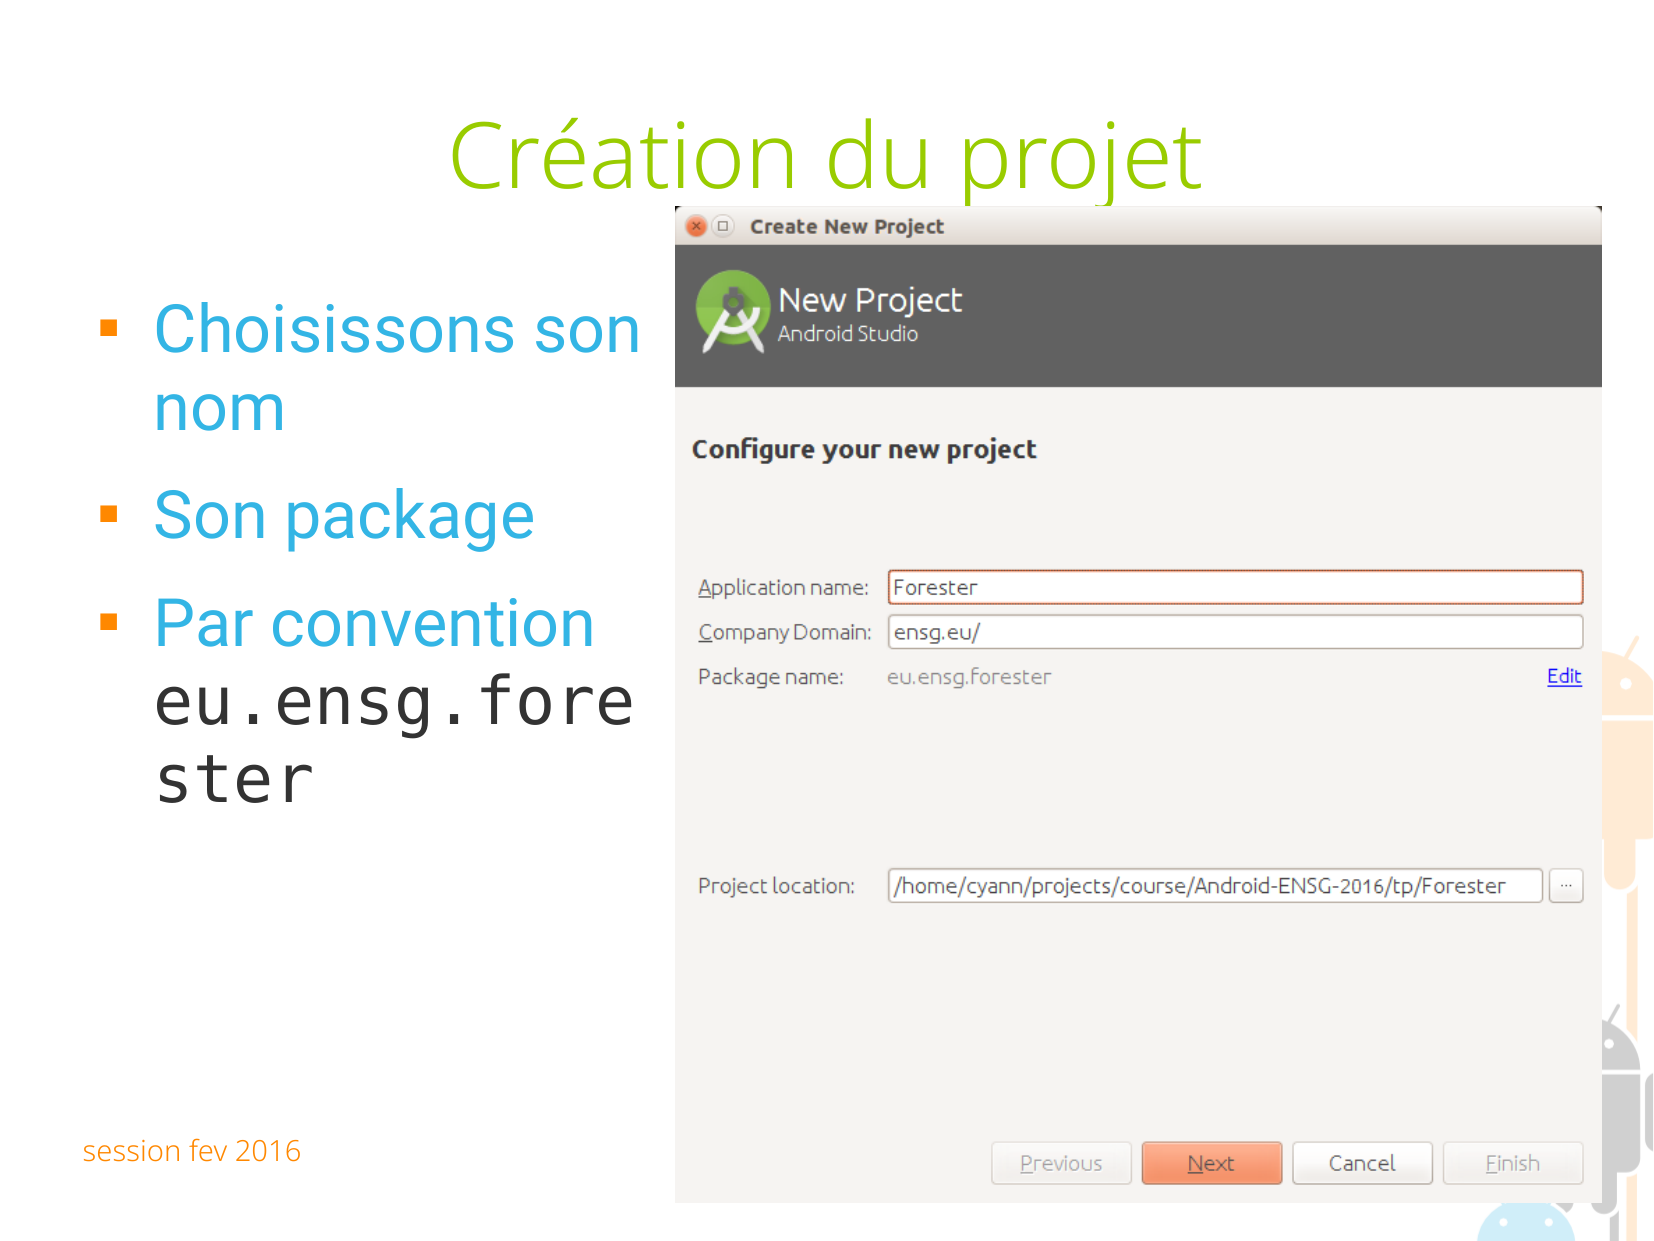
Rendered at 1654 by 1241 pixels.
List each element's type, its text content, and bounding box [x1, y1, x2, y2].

list Choisissons son nom Son package Par convention eu.ensg.forester [82, 290, 646, 1010]
picture [240, 206, 1654, 1241]
title Création du projet [82, 49, 1571, 257]
